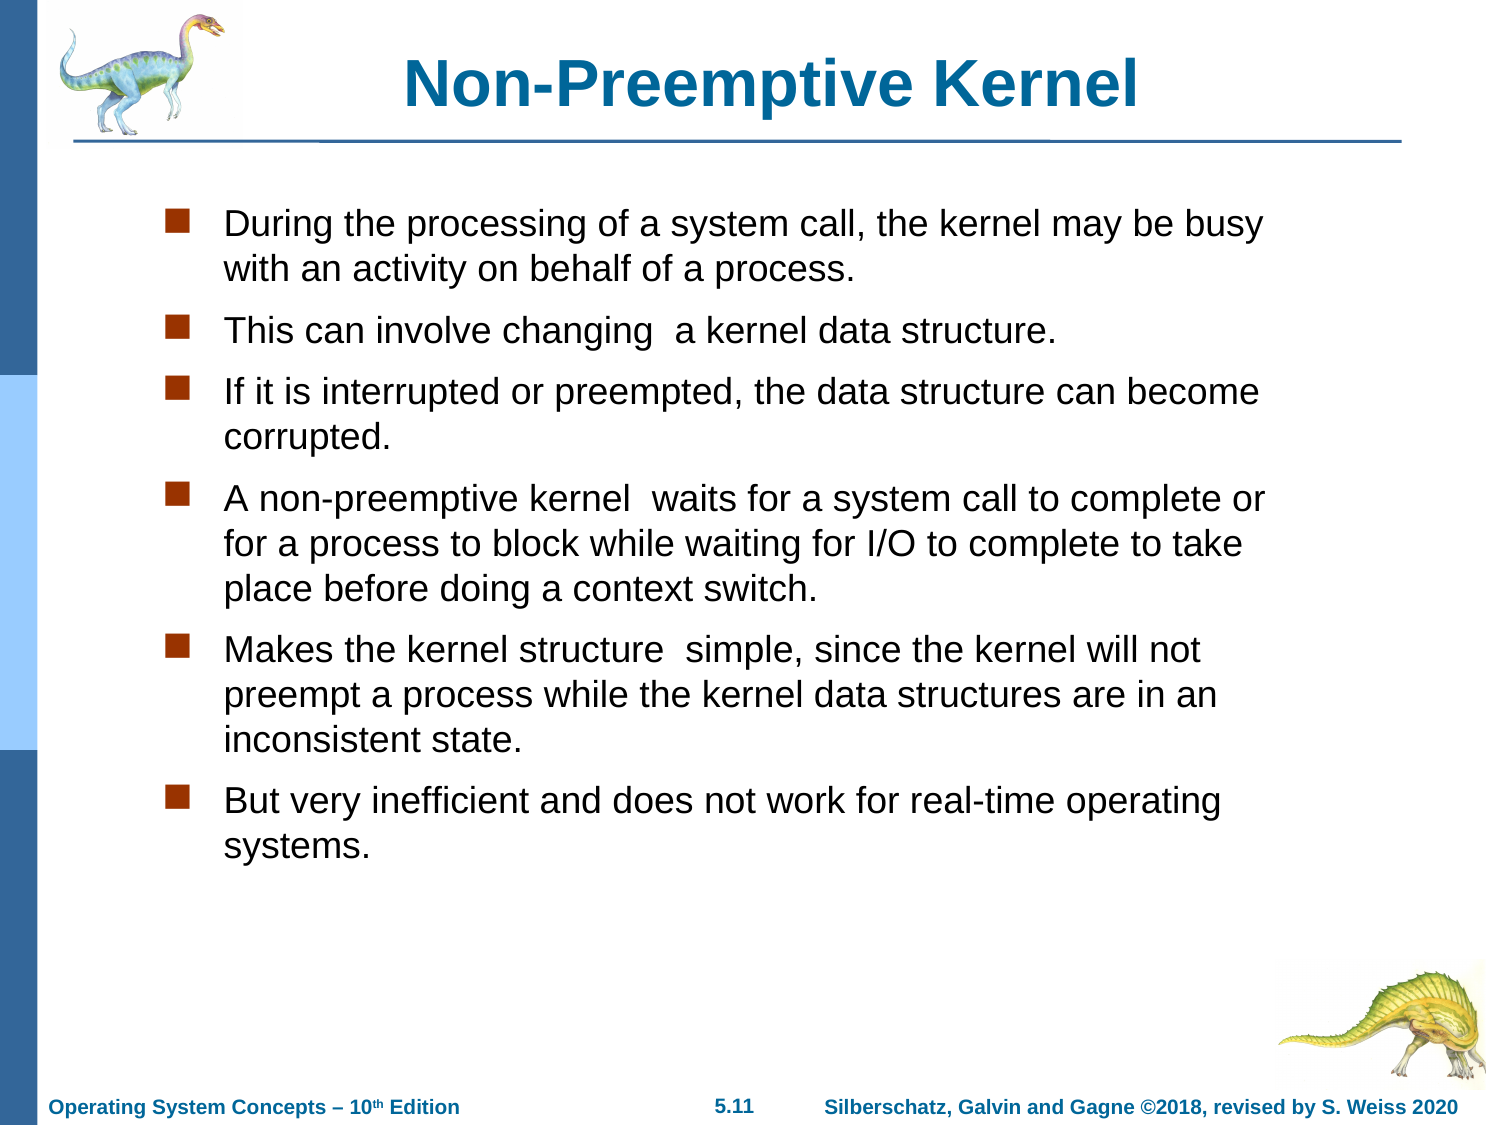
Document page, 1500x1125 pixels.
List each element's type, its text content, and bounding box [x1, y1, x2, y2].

picture [1141, 1099, 1149, 1104]
picture [46, 0, 243, 149]
picture [1275, 959, 1486, 1090]
text_box During the processing of a system call, the kernel may be busy with an activity on behalf of a process. This can involve changing a kernel data structure. If it is interrupted or preempted, the data structure can become corrupted. A non-preemptive kernel waits for a system call to complete or for a process to block while waiting for I/O to complete to take place before doing a context switch. Makes the kernel structure simple, since the kernel will not preempt a process while the kernel data structures are in an inconsistent state. But very inefficient and does not work for real-time operating systems. [153, 191, 1313, 978]
text_box Non-Preemptive Kernel [137, 33, 1426, 128]
